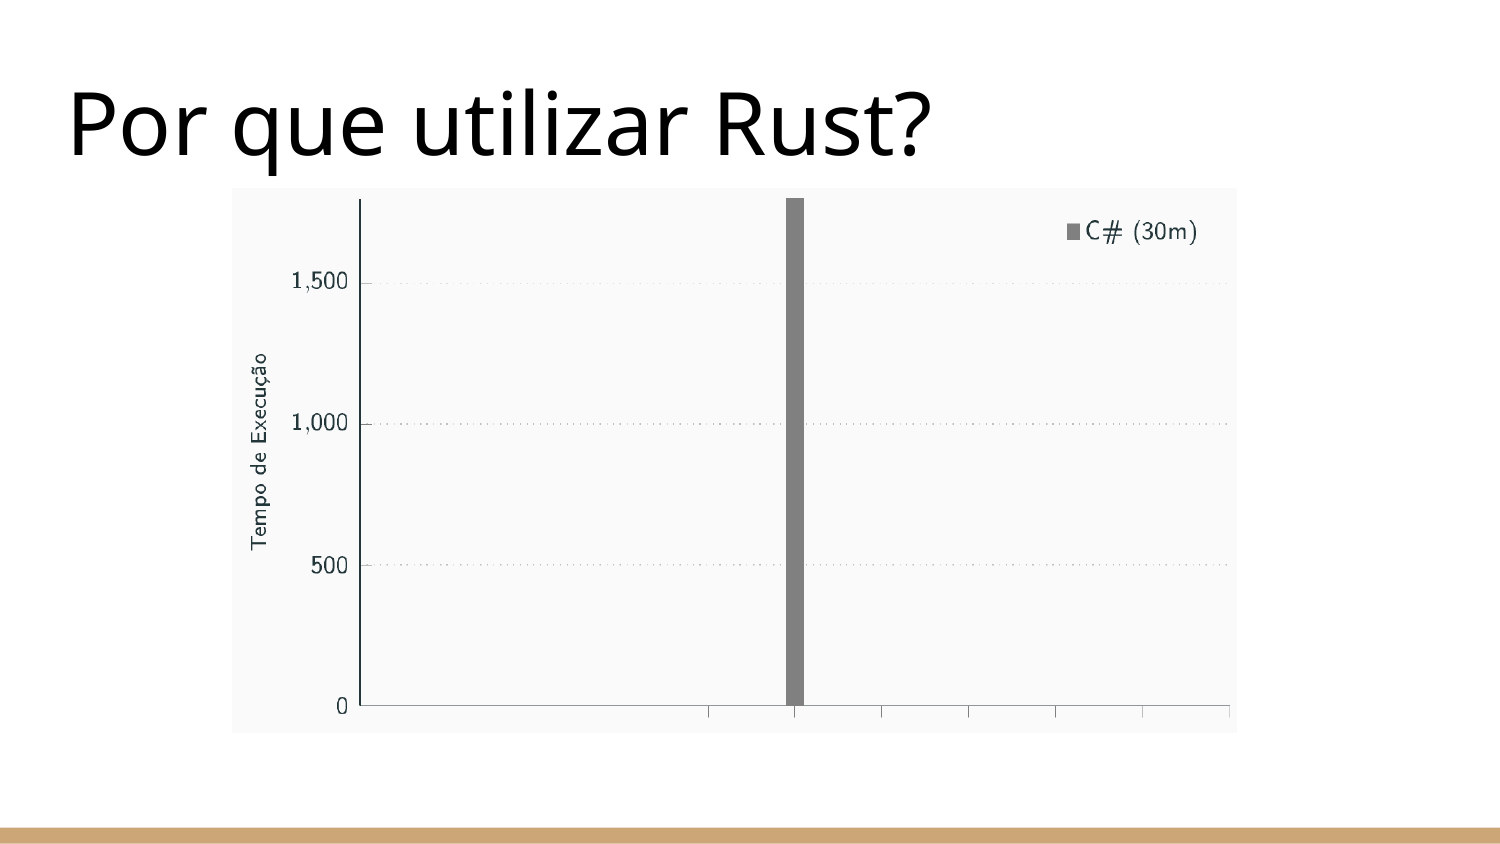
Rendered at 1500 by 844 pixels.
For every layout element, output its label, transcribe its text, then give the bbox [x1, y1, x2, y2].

picture [232, 188, 1237, 733]
title Por que utilizar Rust? [51, 51, 1449, 189]
